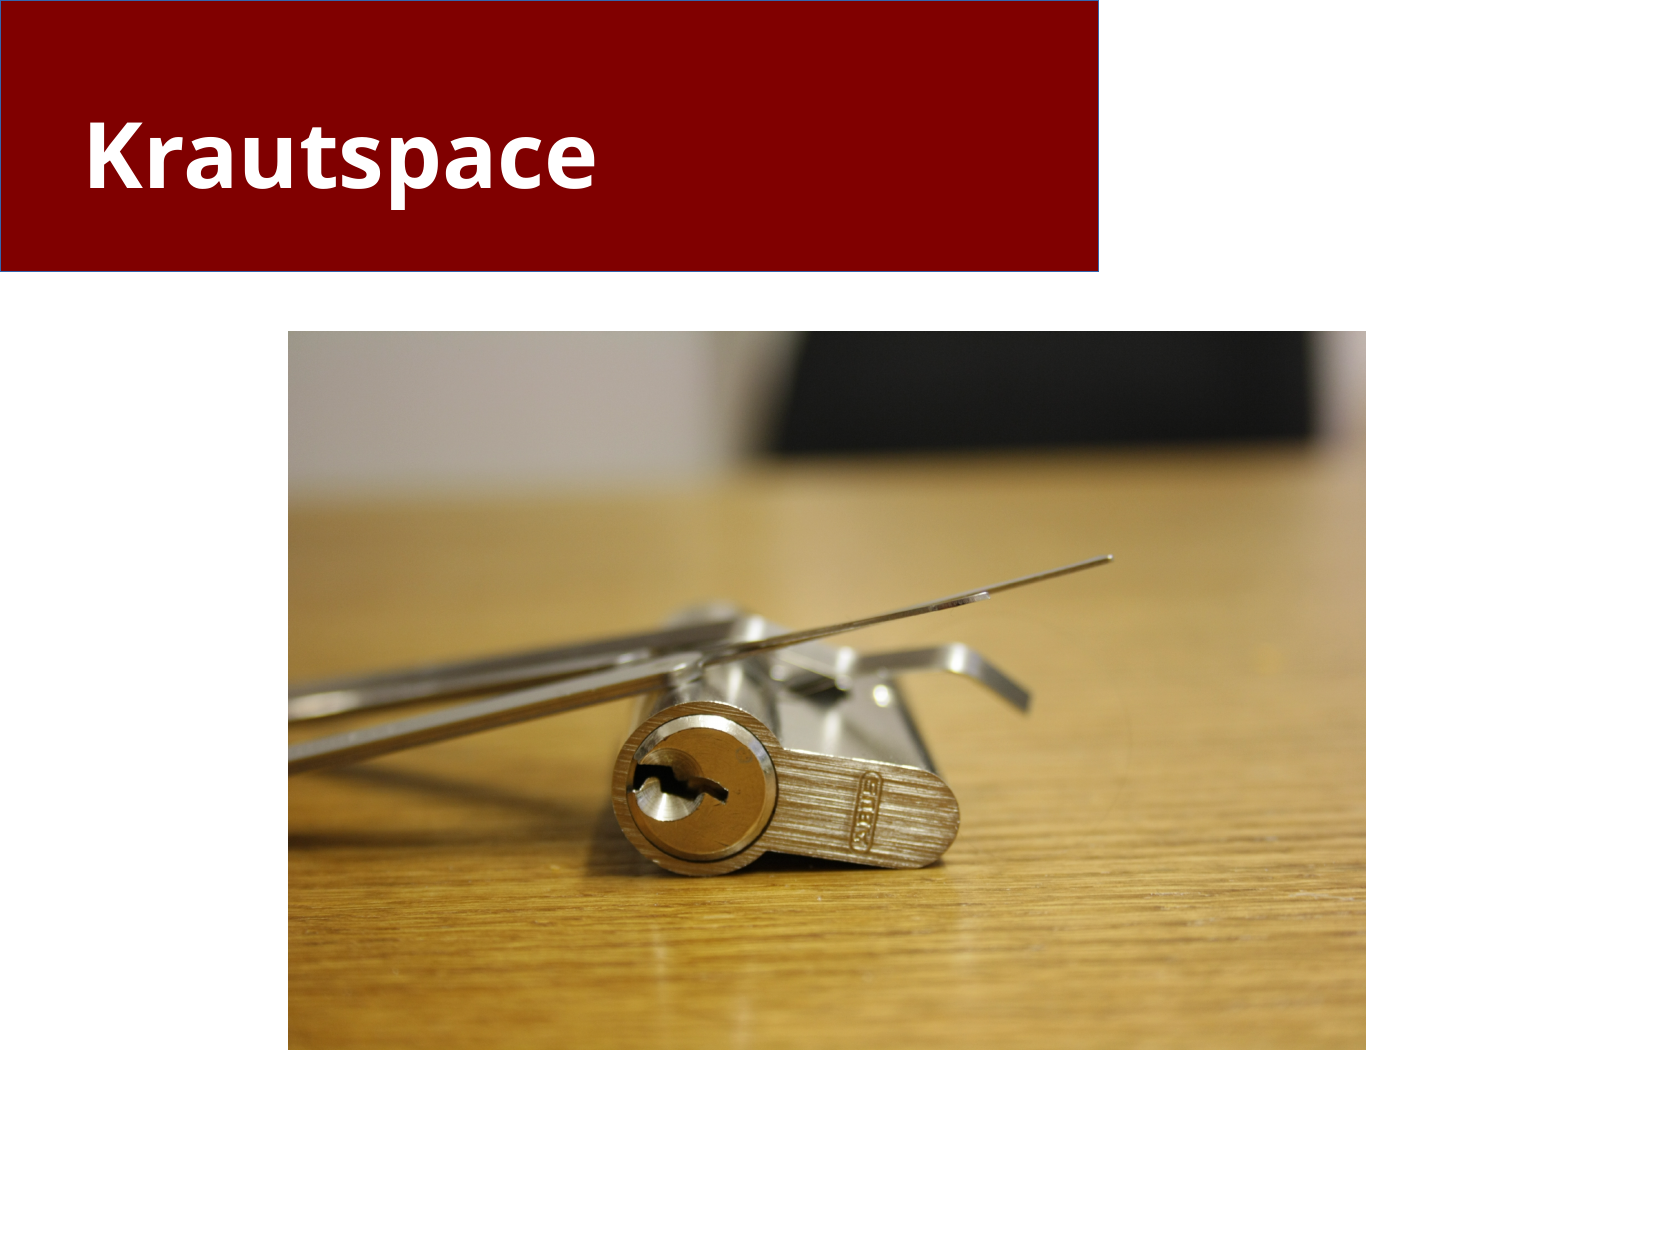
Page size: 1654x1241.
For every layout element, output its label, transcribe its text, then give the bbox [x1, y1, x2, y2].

text_box [287, 330, 1367, 1051]
title Krautspace [82, 49, 1028, 257]
